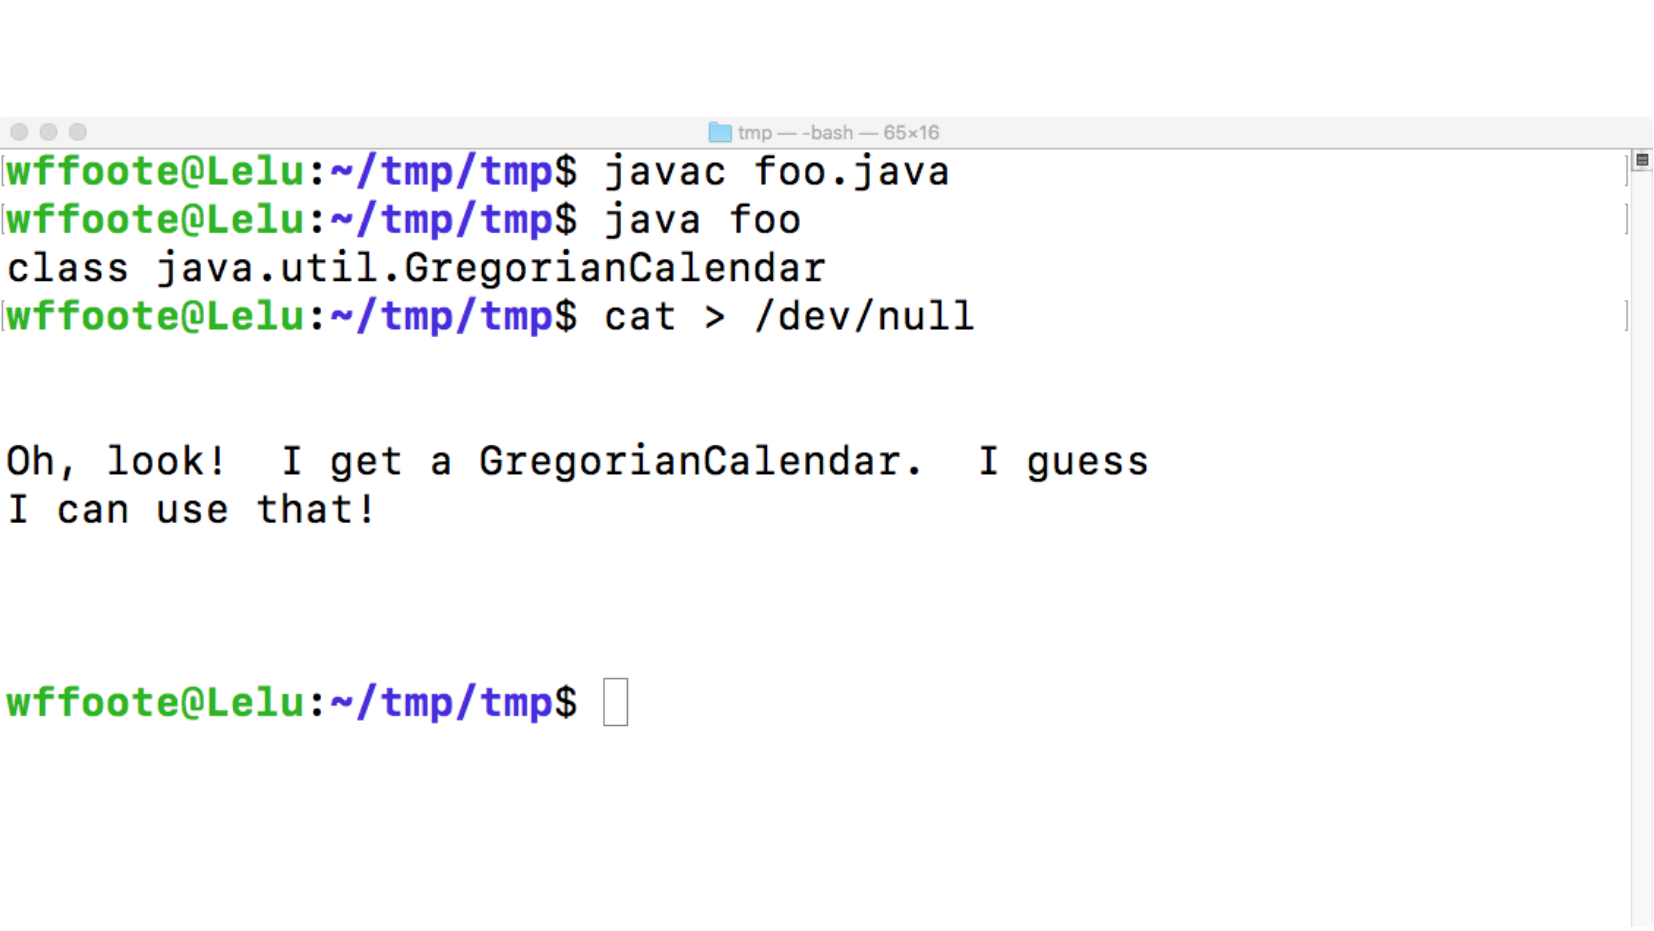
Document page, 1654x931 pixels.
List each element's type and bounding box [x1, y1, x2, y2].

picture [0, 116, 1653, 927]
